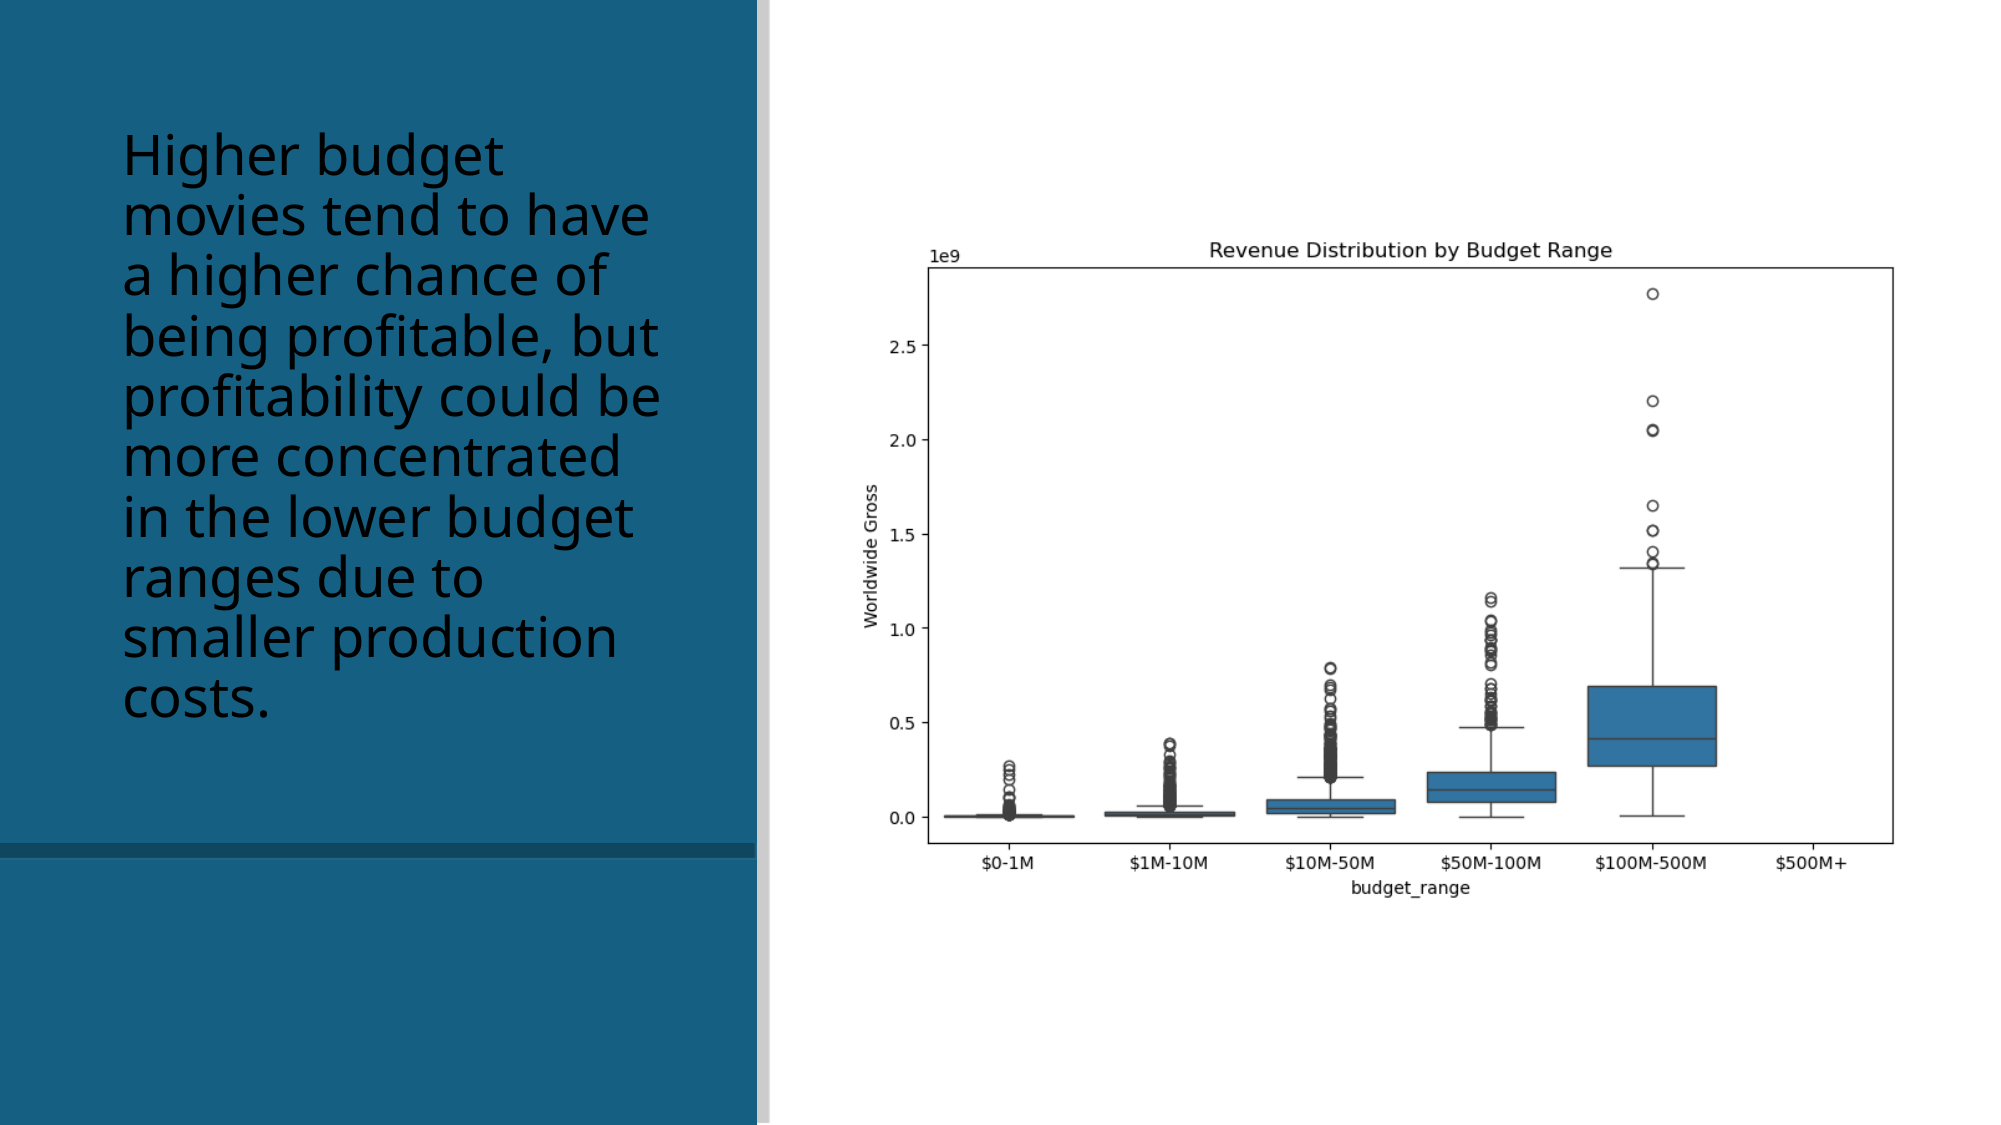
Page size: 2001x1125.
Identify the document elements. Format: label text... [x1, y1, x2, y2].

text_box [0, 0, 2000, 1125]
picture [852, 230, 1905, 909]
title Higher budget movies tend to have a higher chance of being profitable, but profitability could be more concentrated in the lower budget ranges due to smaller production costs. [107, 101, 679, 756]
